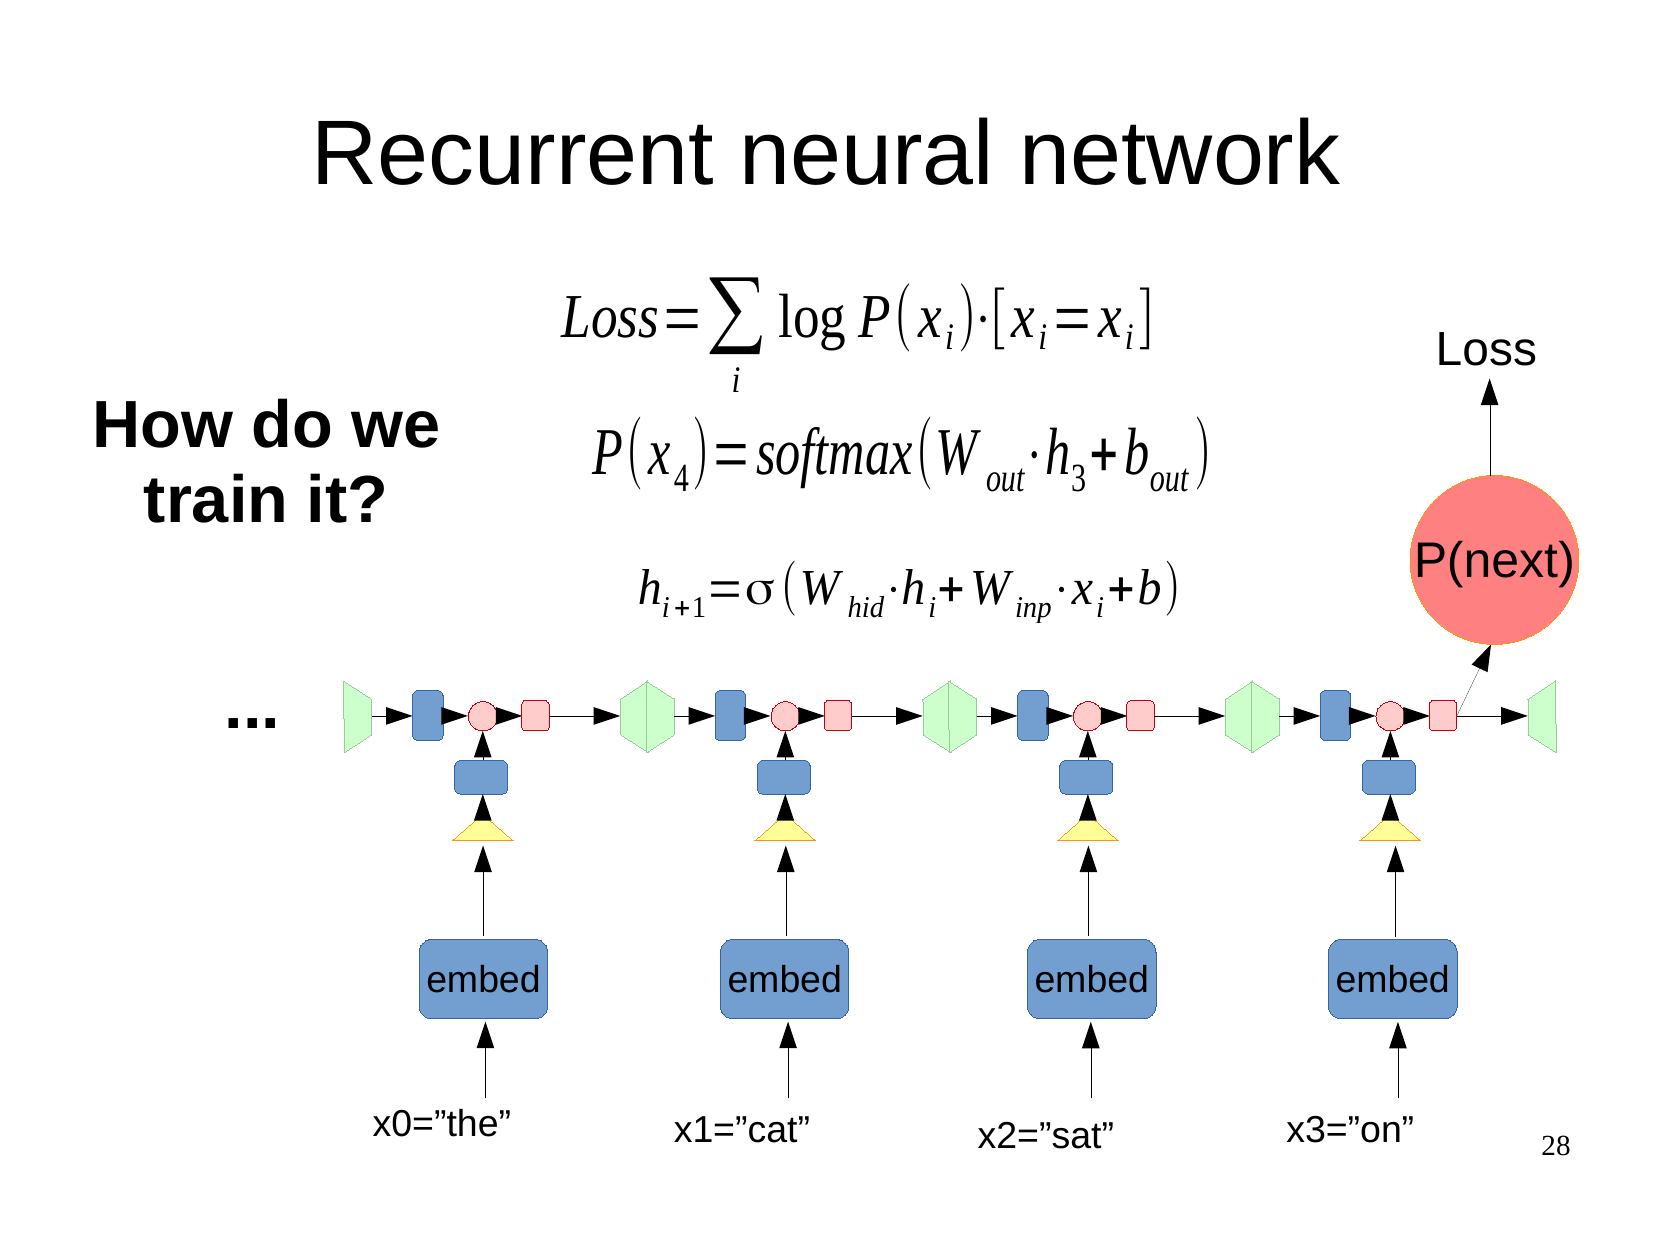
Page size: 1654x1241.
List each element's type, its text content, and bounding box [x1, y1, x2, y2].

text_box x3=”on” [1271, 1101, 1485, 1159]
text_box [824, 700, 852, 731]
text_box [521, 700, 550, 731]
chart [576, 411, 1223, 499]
text_box [1225, 680, 1280, 753]
text_box [715, 690, 746, 741]
text_box [620, 680, 675, 753]
text_box x1=”cat” [659, 1101, 869, 1159]
text_box [1359, 821, 1421, 841]
text_box embed [1328, 939, 1458, 1019]
text_box [1059, 760, 1113, 795]
text_box [1429, 700, 1457, 731]
text_box [1527, 680, 1557, 753]
text_box [754, 821, 816, 841]
text_box [1126, 700, 1155, 731]
text_box [771, 701, 798, 731]
chart [625, 557, 1194, 623]
text_box [1320, 690, 1351, 741]
text_box [1375, 701, 1403, 731]
title Recurrent neural network [82, 49, 1571, 257]
text_box How do we train it? [63, 373, 469, 550]
text_box embed [419, 939, 548, 1019]
text_box [455, 760, 508, 795]
text_box [468, 701, 495, 731]
text_box [757, 760, 811, 795]
text_box [1017, 690, 1049, 741]
text_box embed [1027, 939, 1157, 1019]
text_box x0=”the” [357, 1095, 568, 1152]
text_box [1057, 821, 1119, 841]
chart [545, 270, 1165, 399]
text_box Loss [1420, 313, 1553, 404]
text_box P(next) [1410, 475, 1579, 645]
text_box embed [720, 939, 849, 1019]
text_box [1362, 760, 1416, 795]
text_box [452, 821, 514, 841]
text_box [922, 680, 977, 753]
text_box [1073, 701, 1100, 731]
text_box x2=”sat” [963, 1107, 1190, 1165]
text_box ... [50, 617, 455, 795]
